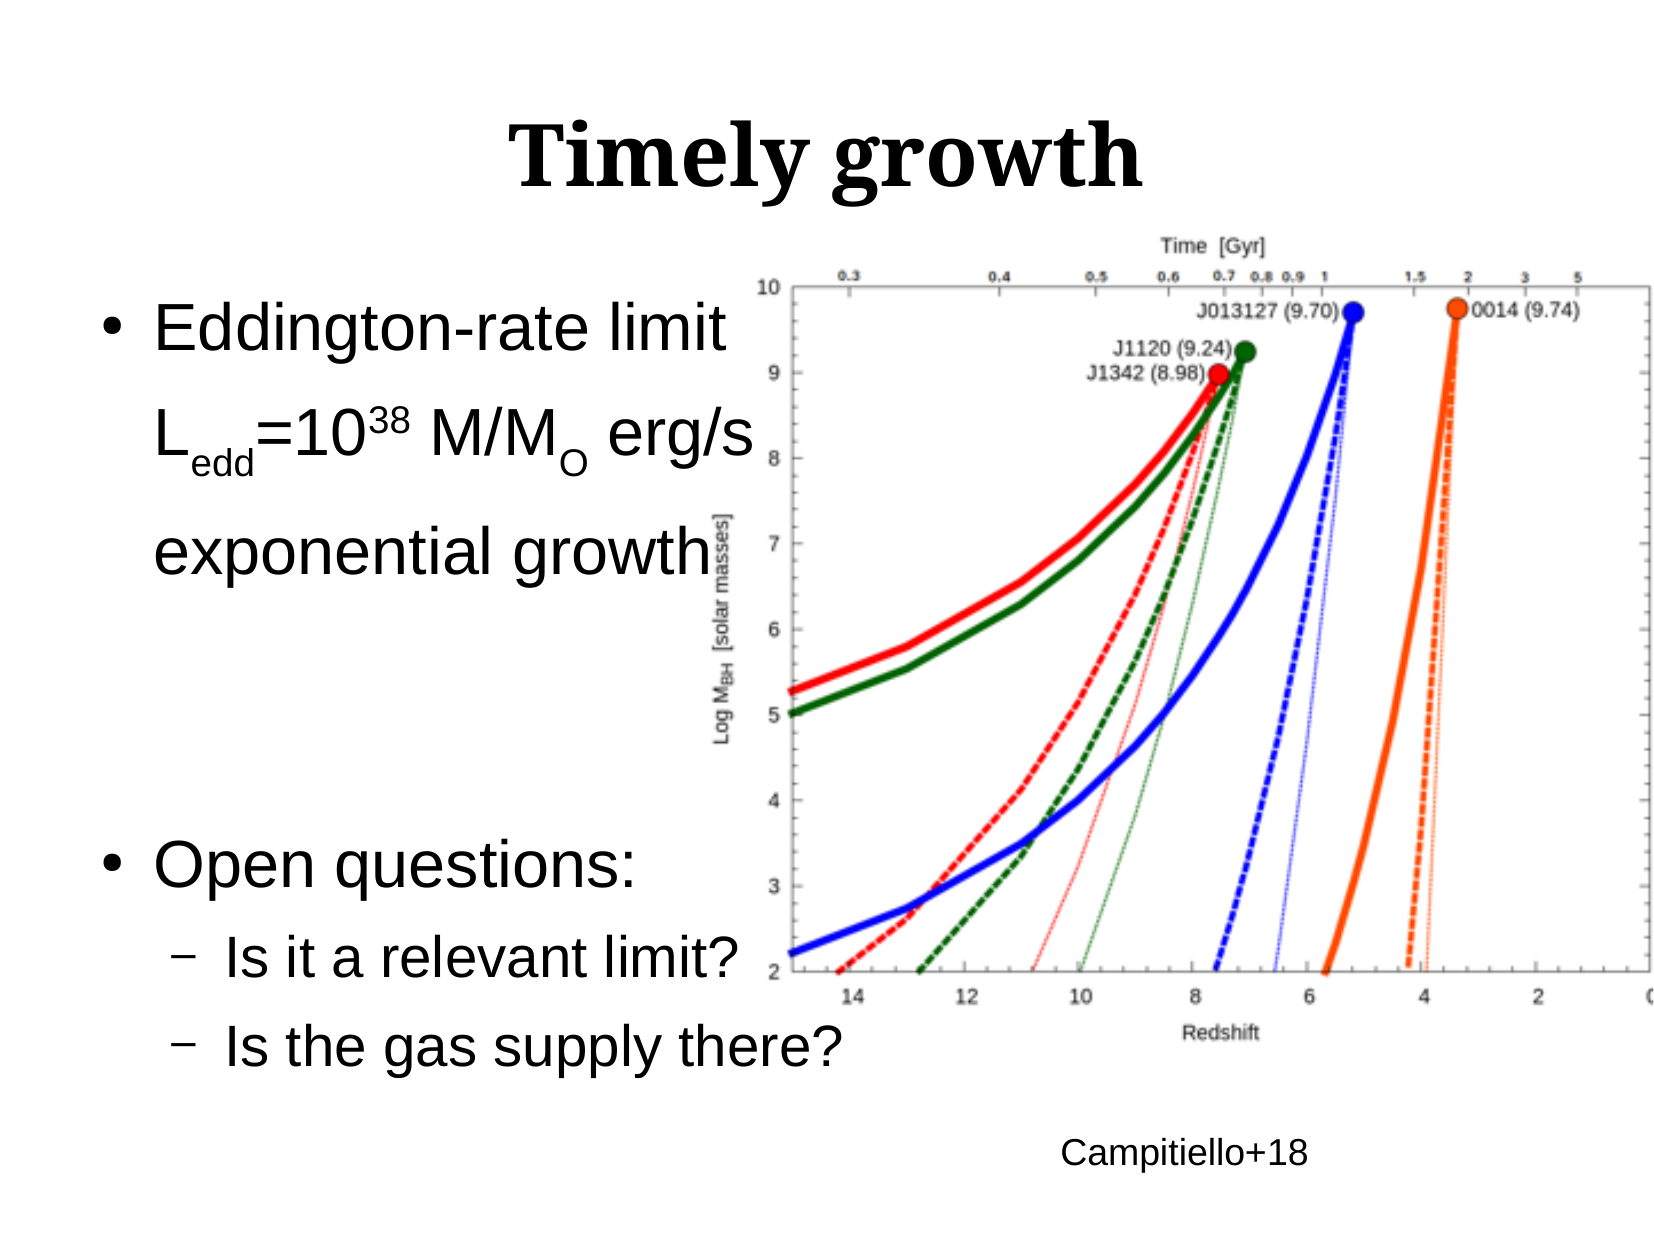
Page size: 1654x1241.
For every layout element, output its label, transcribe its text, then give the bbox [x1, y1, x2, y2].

text_box Campitiello+18 [1045, 1124, 1654, 1182]
picture [692, 224, 1654, 1056]
title Timely growth [82, 49, 1571, 257]
list Eddington-rate limit Ledd=1038 M/MO erg/s exponential growth Open questions: Is it a relevant limit? Is the gas supply there? [82, 290, 863, 1088]
